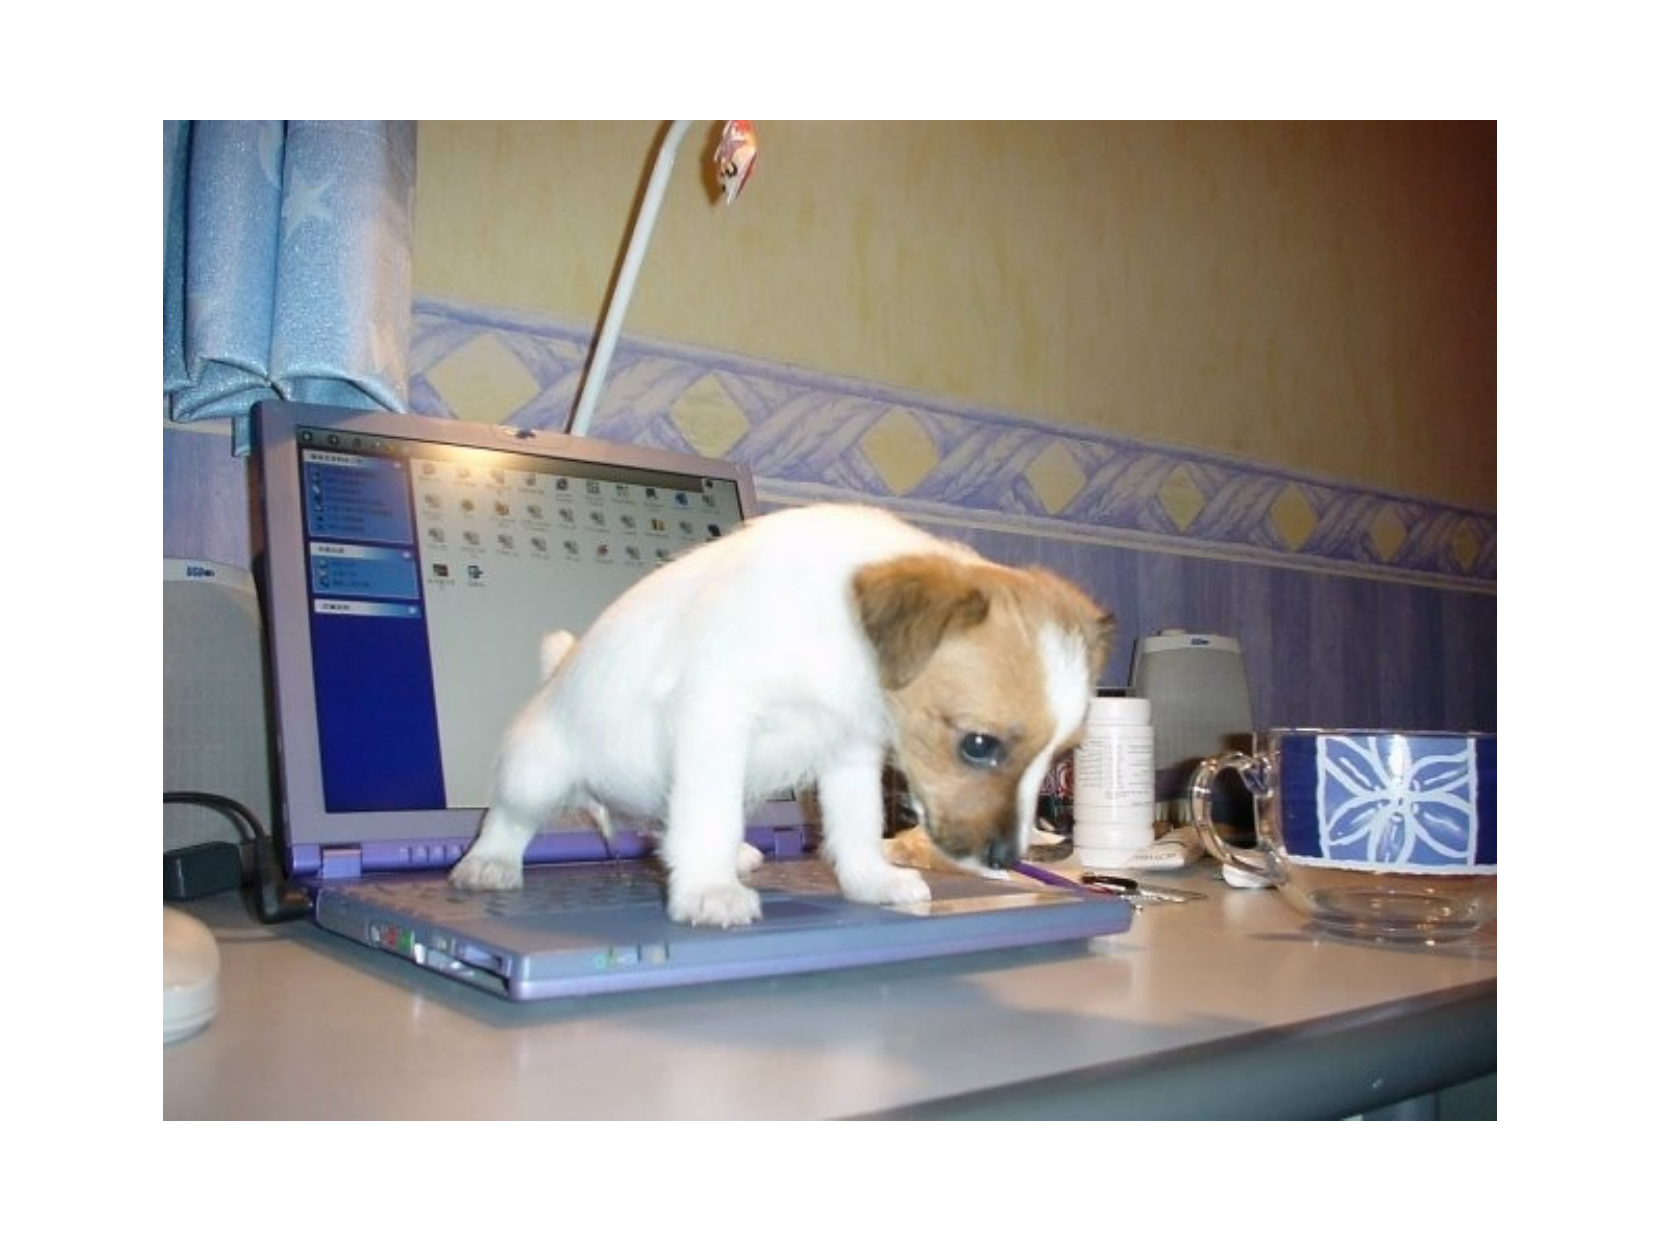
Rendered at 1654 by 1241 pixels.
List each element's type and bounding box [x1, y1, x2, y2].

picture [163, 120, 1497, 1121]
